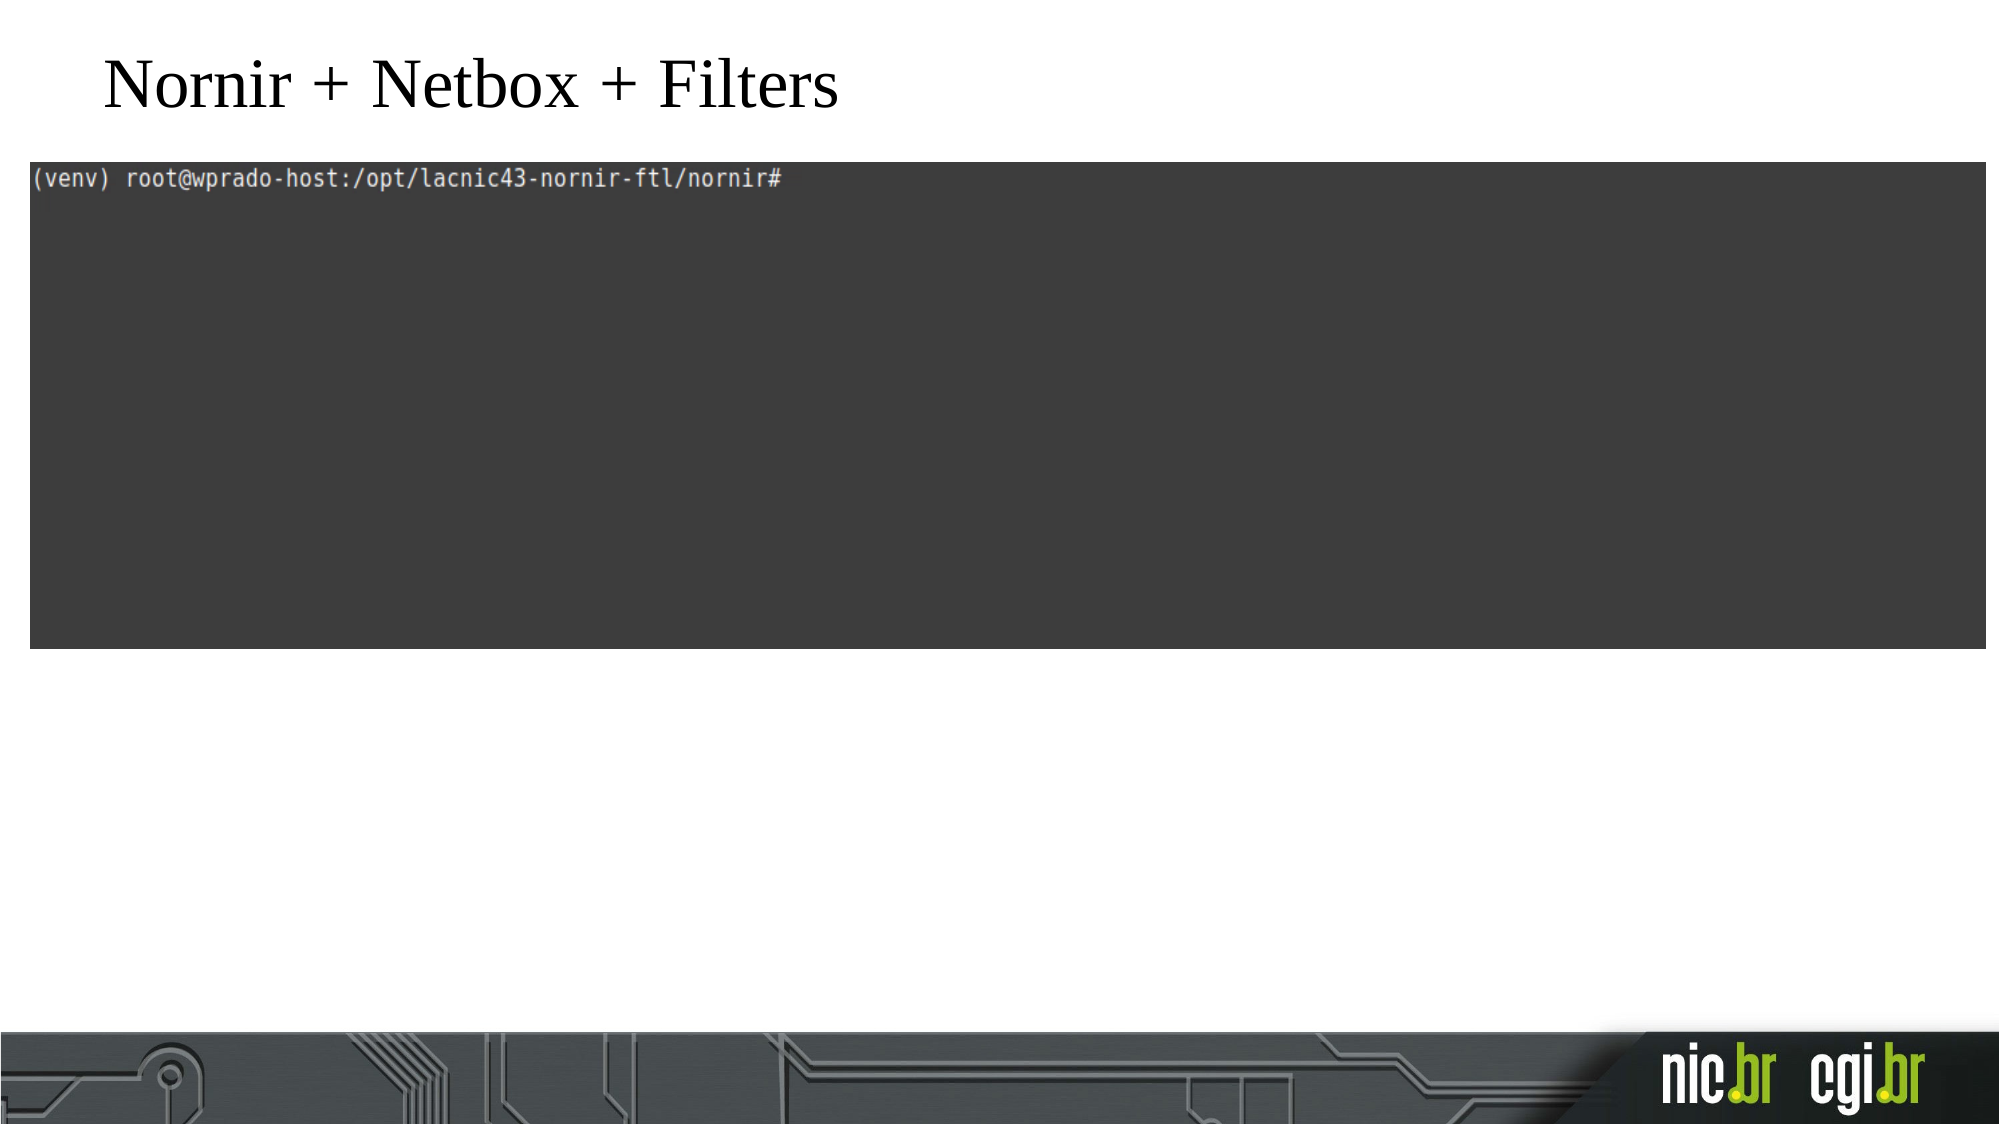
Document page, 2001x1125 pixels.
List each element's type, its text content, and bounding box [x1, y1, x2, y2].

text_box [29, 162, 1986, 650]
title Nornir + Netbox + Filters [78, 36, 1923, 122]
picture [0, 0, 1999, 1124]
